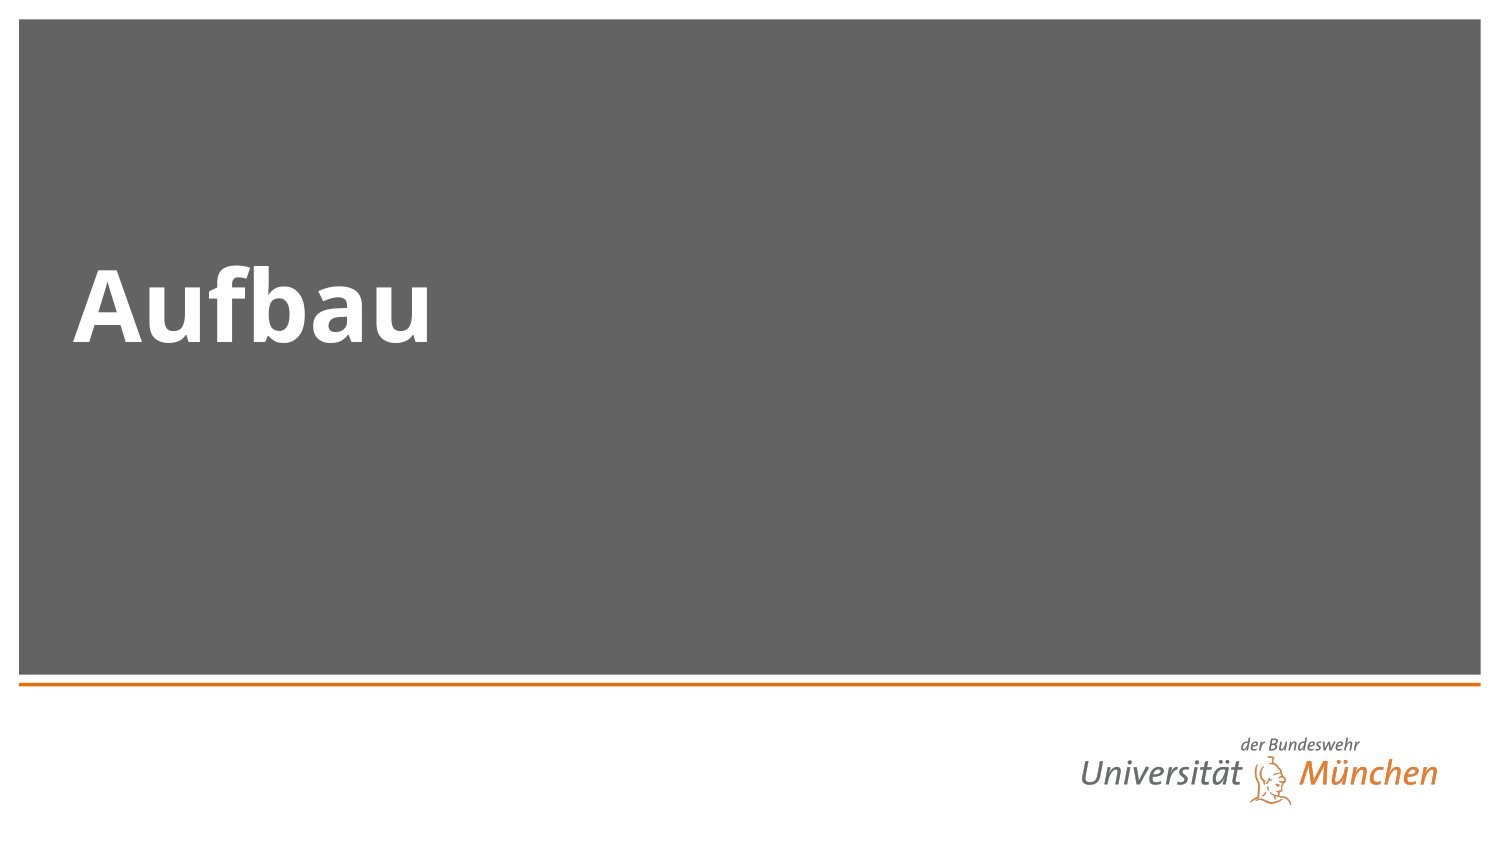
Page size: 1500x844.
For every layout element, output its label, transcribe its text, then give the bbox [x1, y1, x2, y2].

title Aufbau [62, 265, 1435, 355]
picture [1082, 737, 1437, 805]
